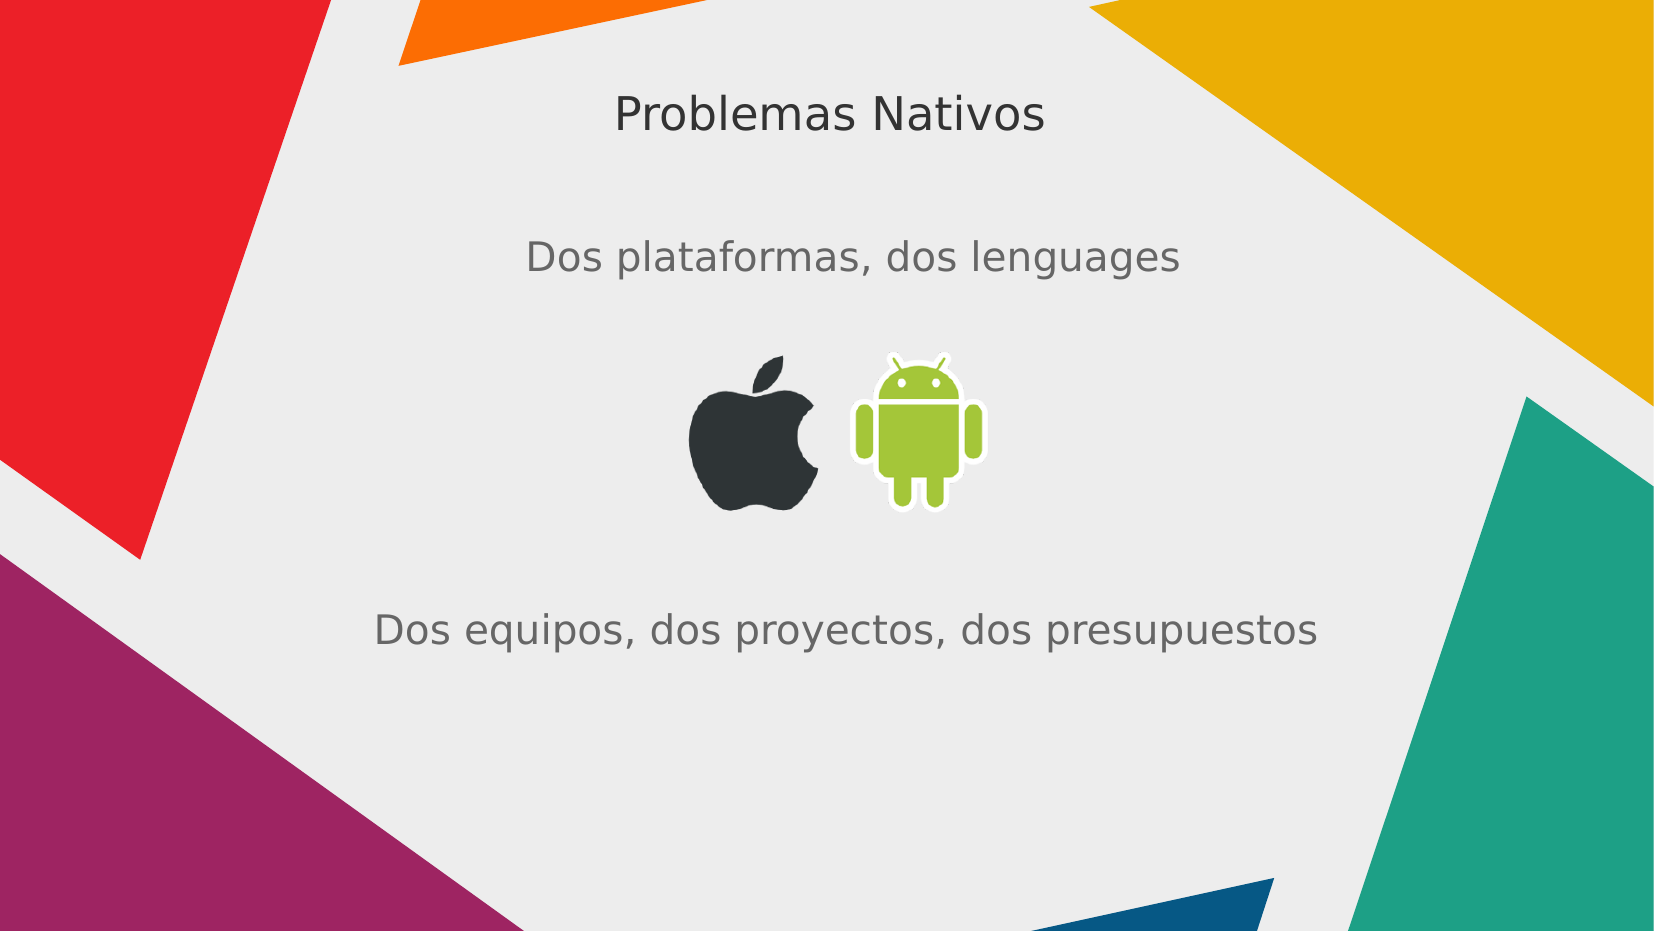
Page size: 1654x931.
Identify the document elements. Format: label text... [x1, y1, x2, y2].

text_box Dos plataformas, dos lenguages [510, 225, 1350, 288]
text_box Dos equipos, dos proyectos, dos presupuestos [358, 599, 1552, 662]
picture [672, 342, 1004, 520]
title Problemas Nativos [289, 36, 1371, 193]
